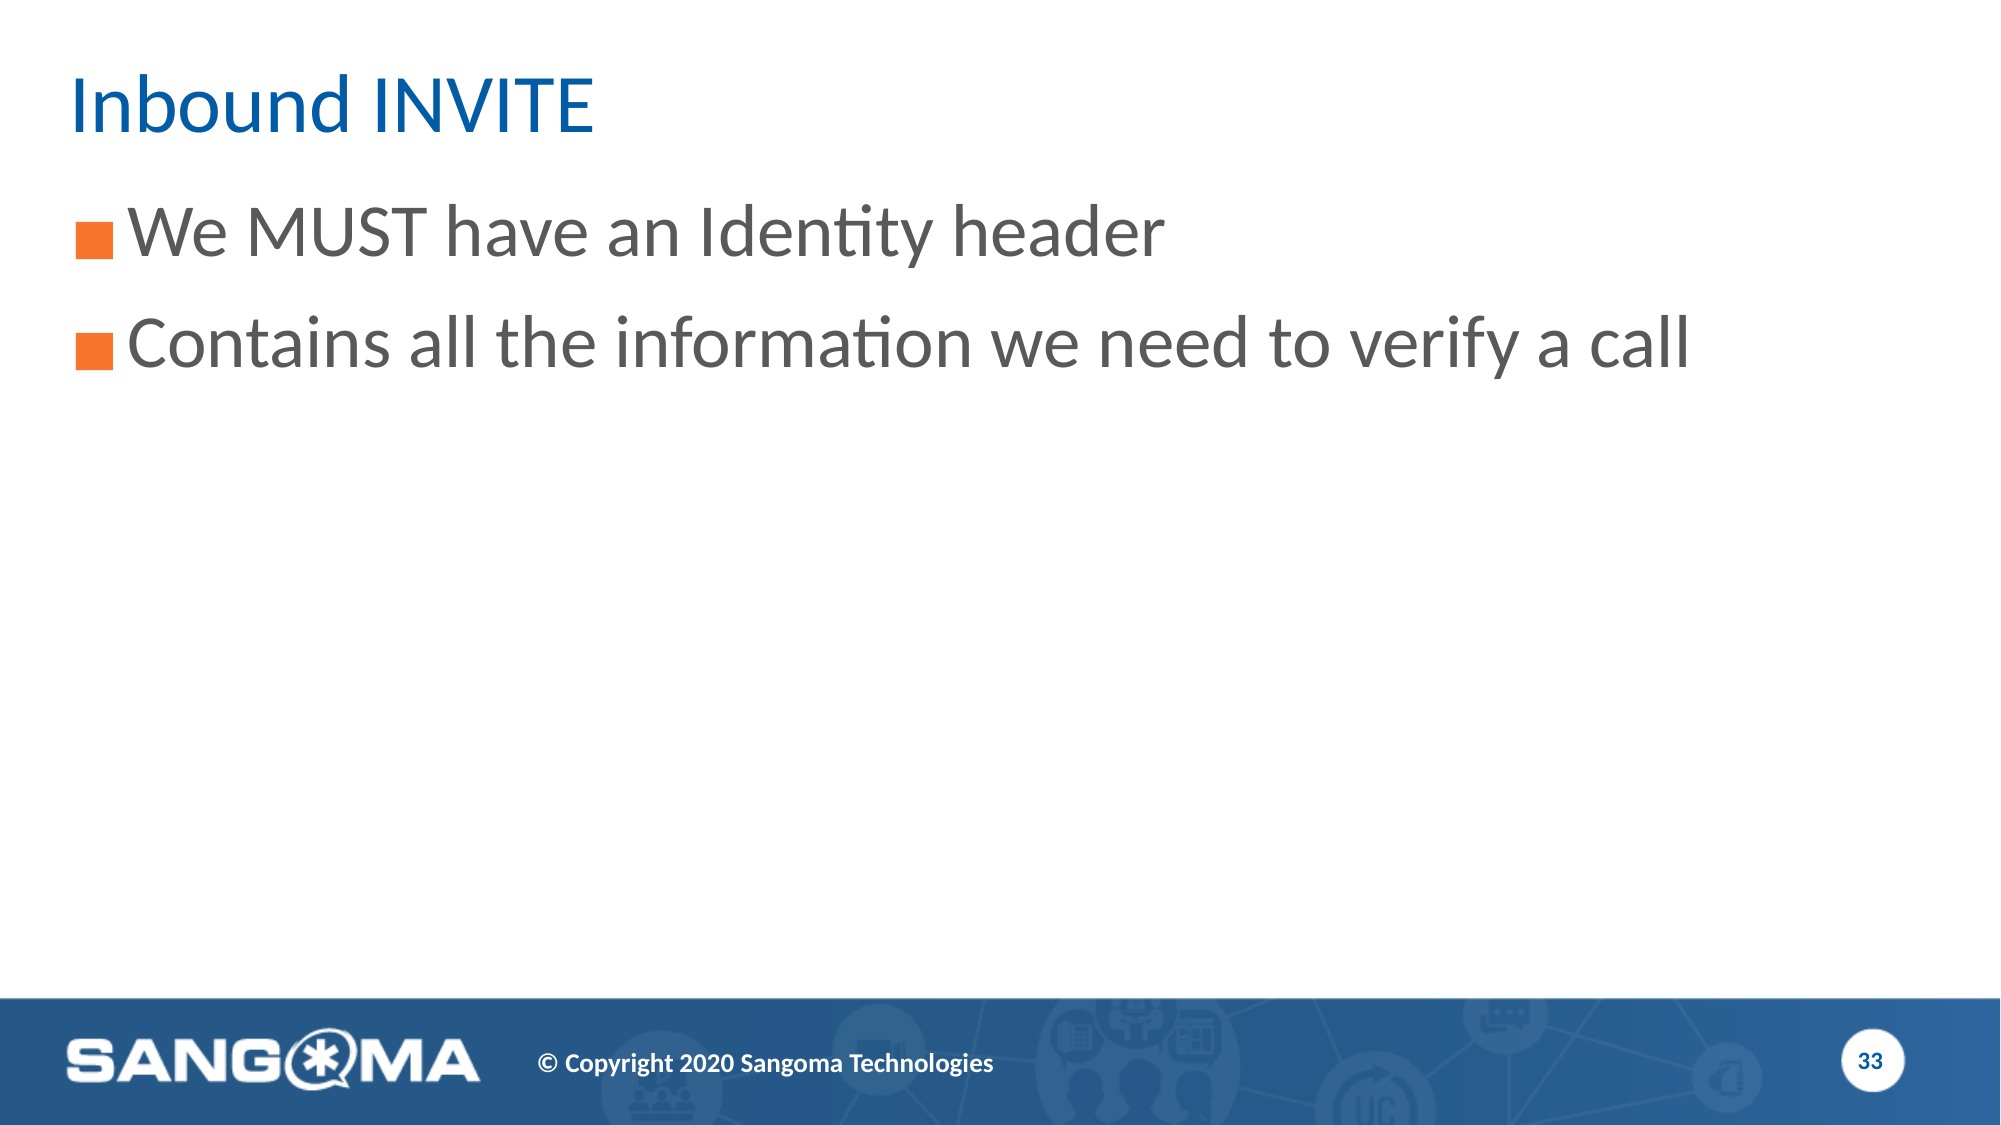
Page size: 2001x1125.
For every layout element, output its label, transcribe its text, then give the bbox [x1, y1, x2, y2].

picture [0, 0, 2001, 1125]
title Inbound INVITE [54, 48, 1945, 164]
list We MUST have an Identity header Contains all the information we need to verify a call [54, 174, 1945, 999]
